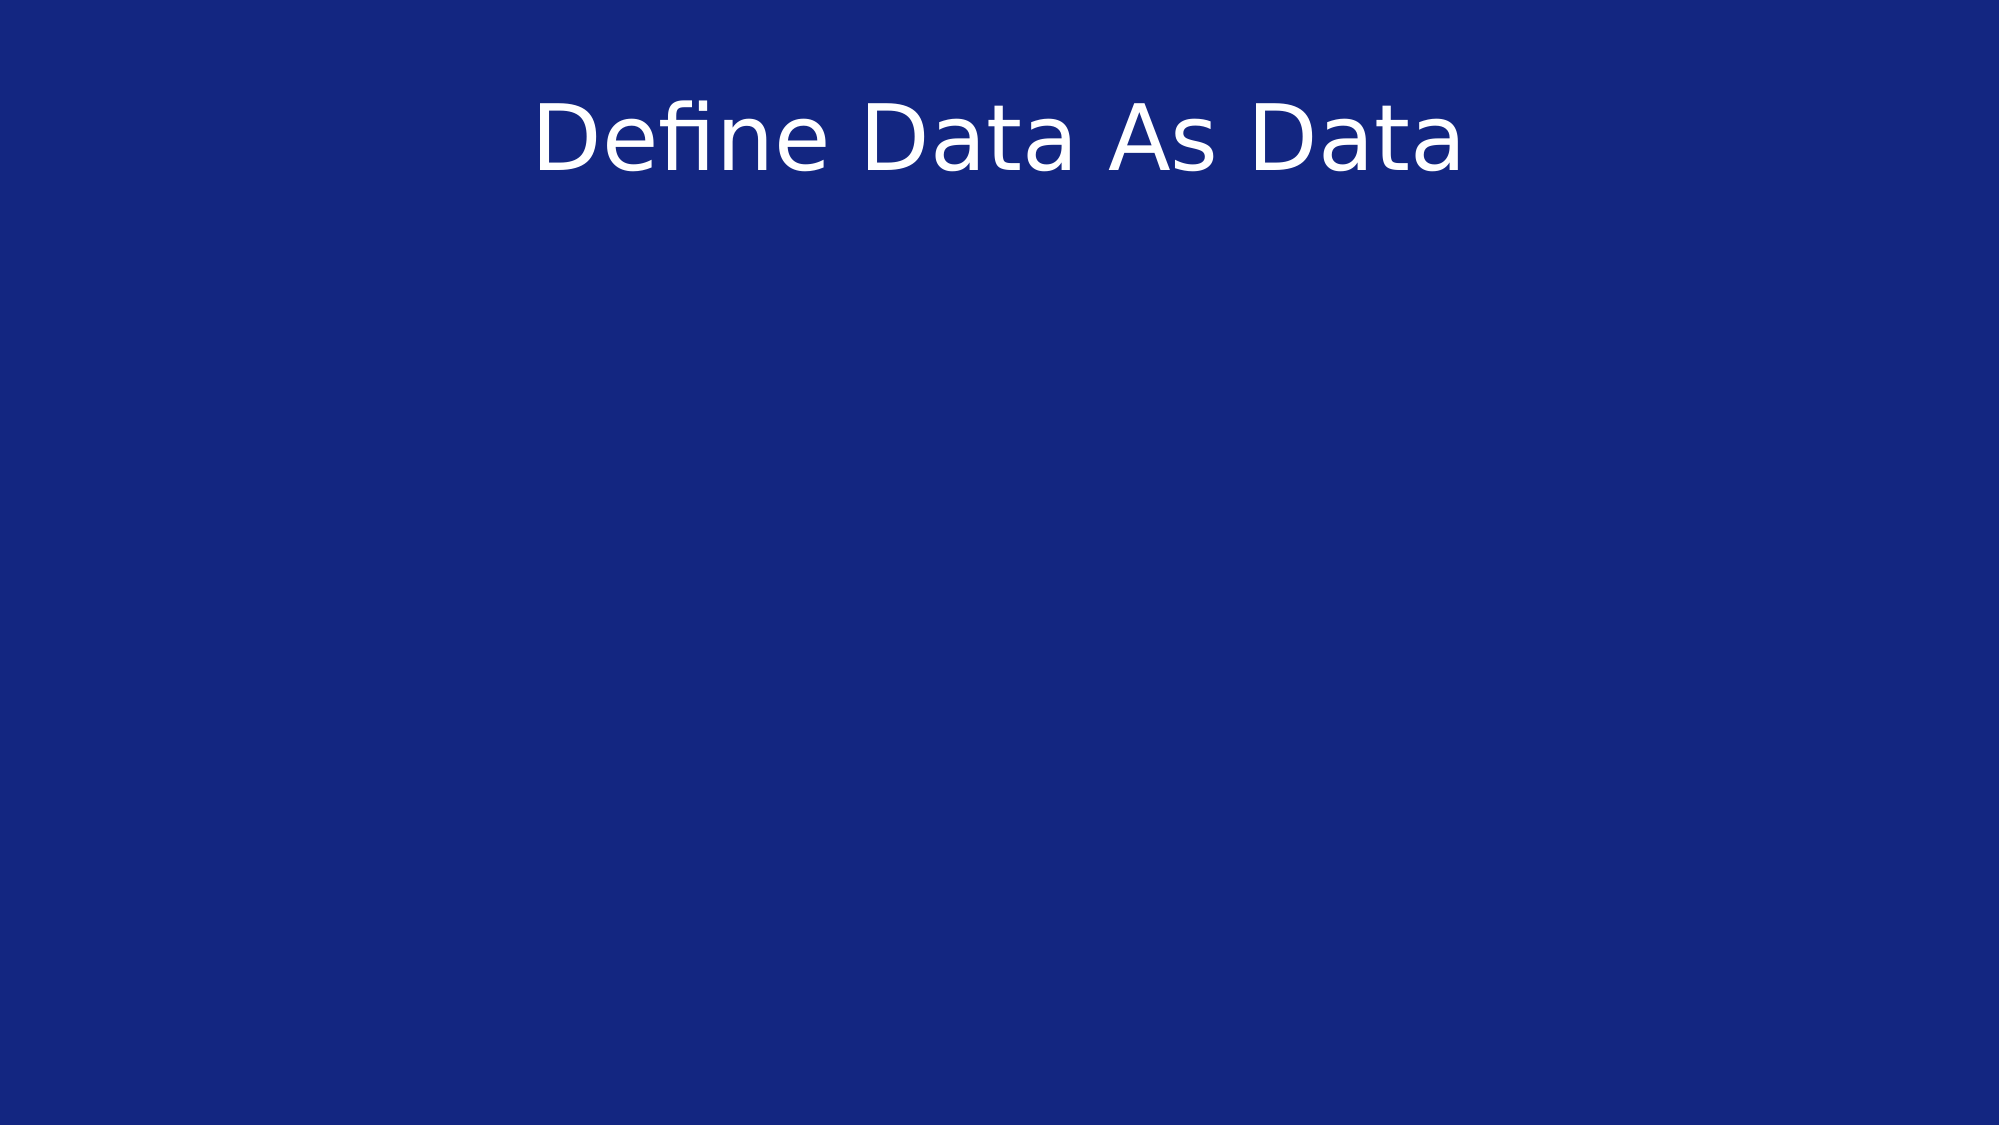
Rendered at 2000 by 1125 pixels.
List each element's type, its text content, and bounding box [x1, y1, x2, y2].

title Define Data As Data [99, 44, 1900, 233]
